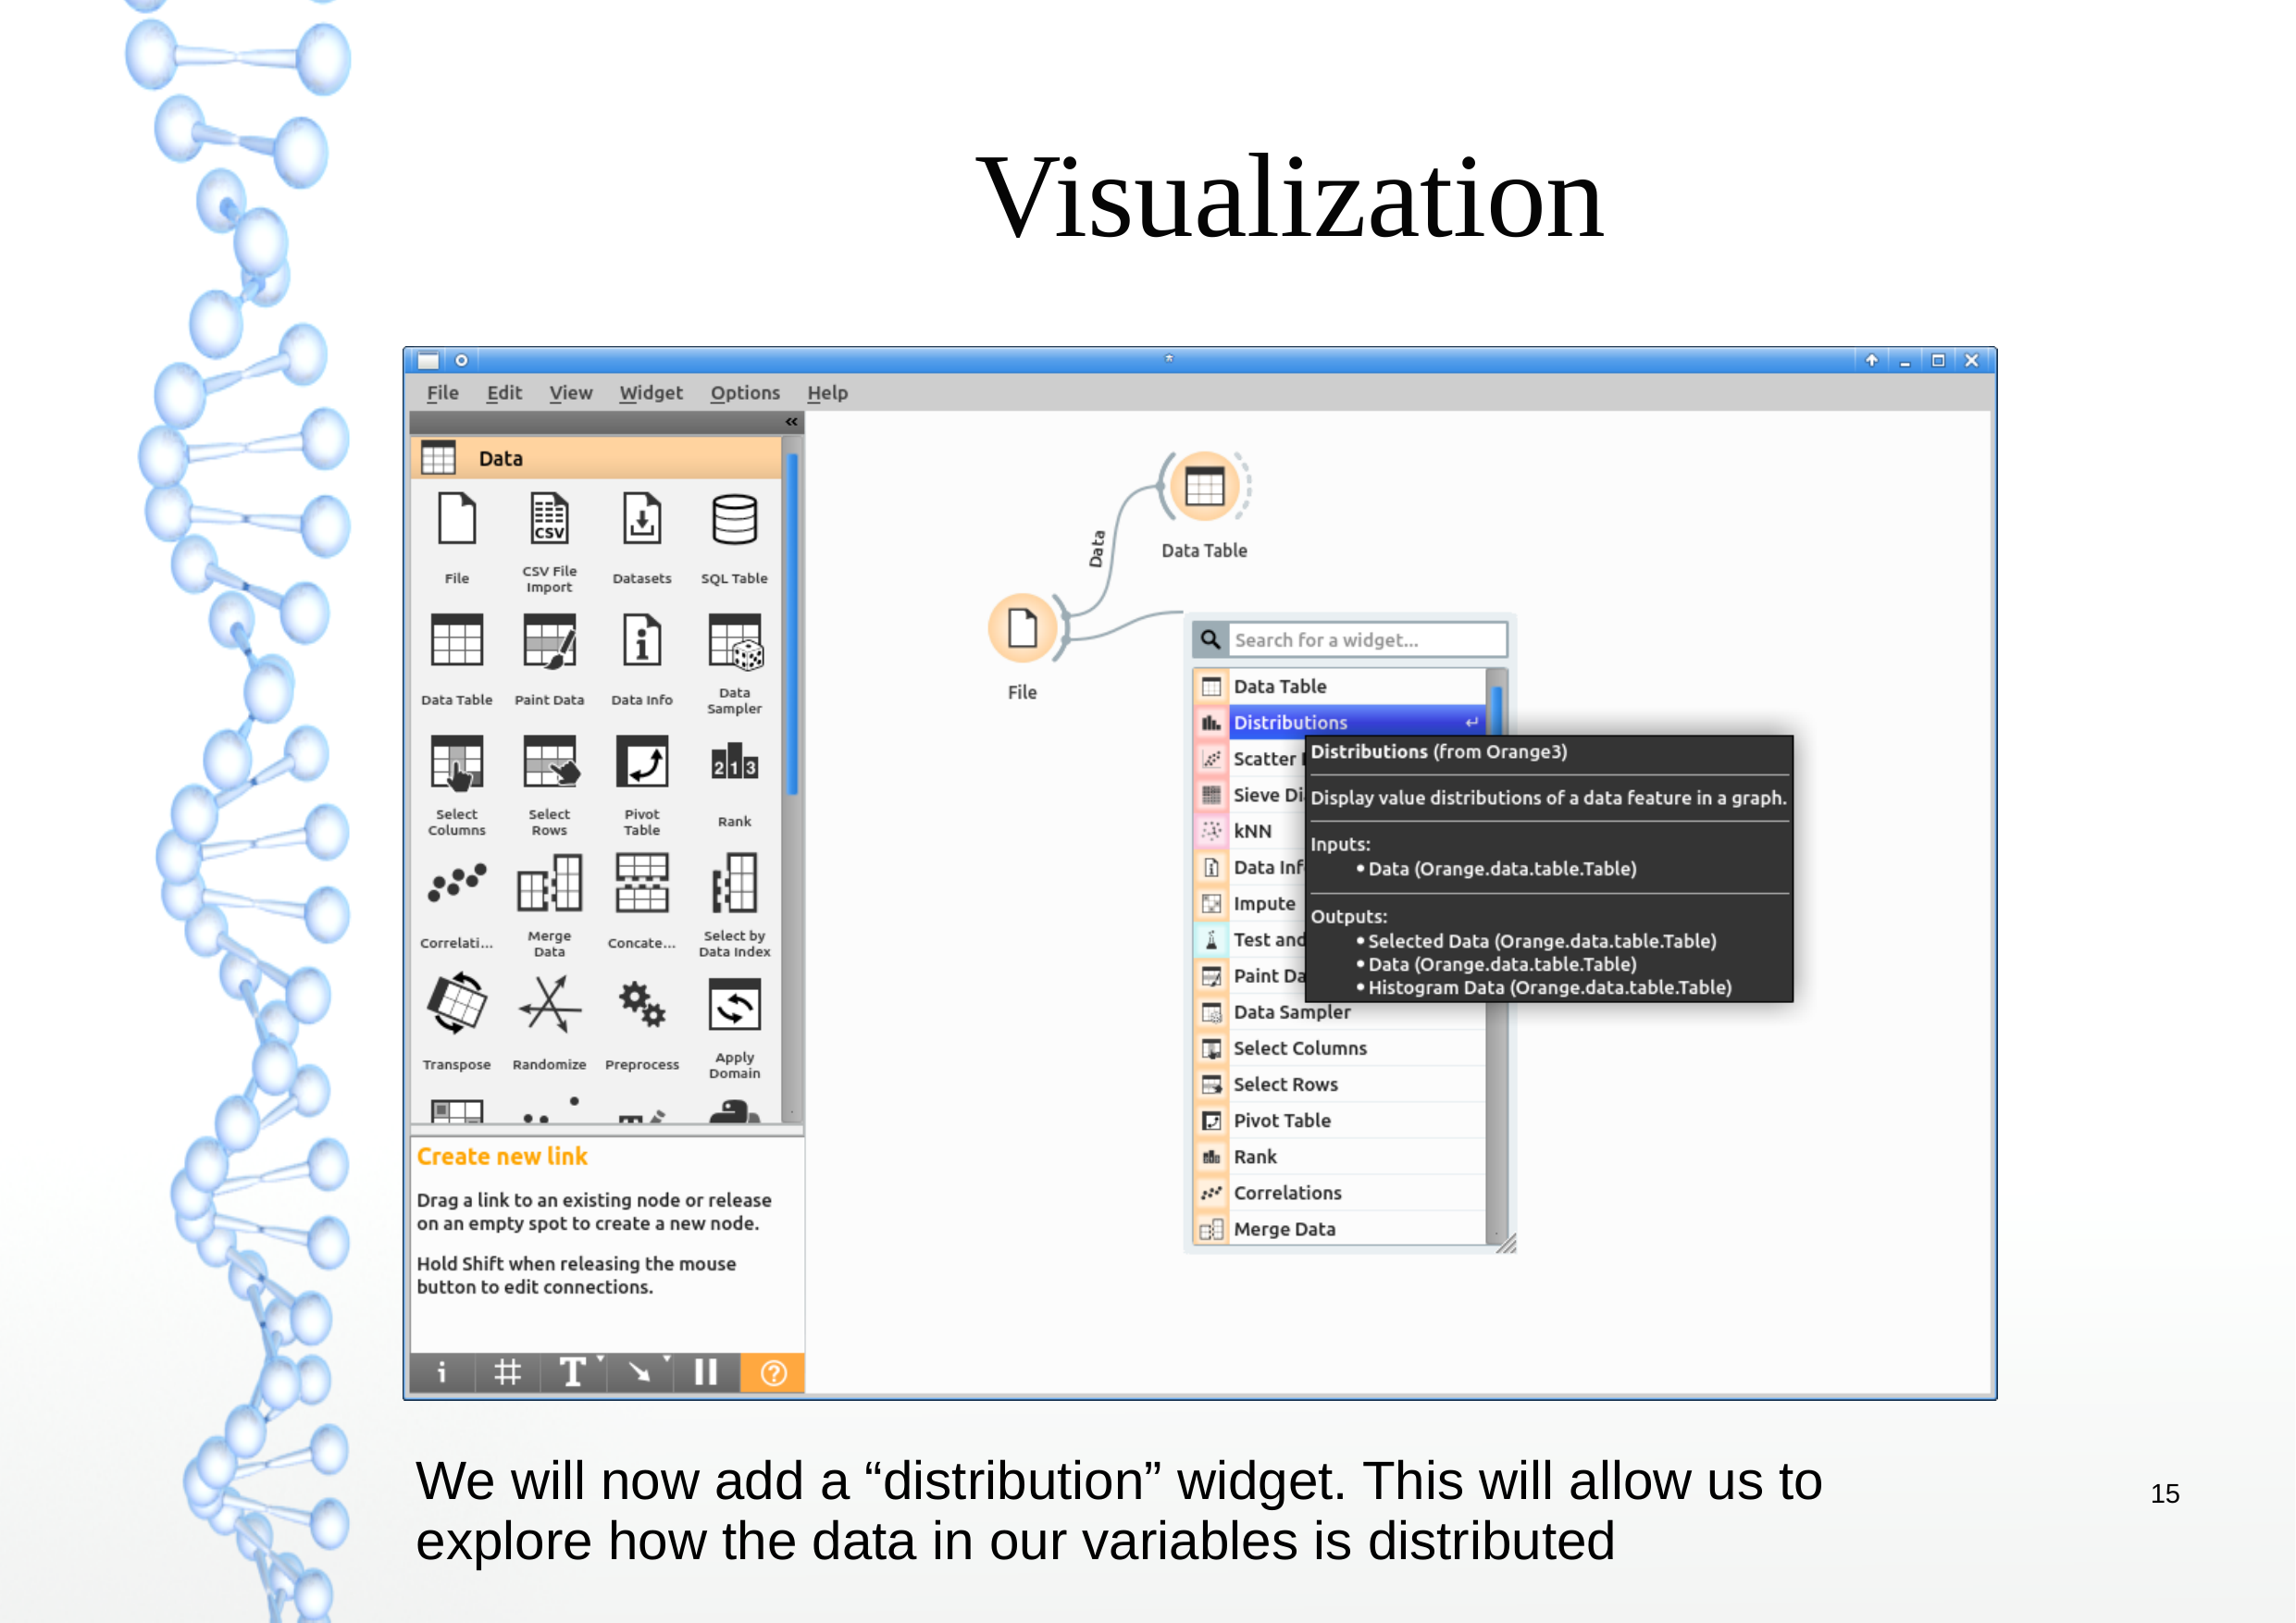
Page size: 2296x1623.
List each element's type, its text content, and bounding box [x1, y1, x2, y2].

title Visualization [368, 61, 2214, 330]
picture [0, 0, 2296, 1623]
text_box We will now add a “distribution” widget. This will allow us to explore how the data in our variables is distributed [403, 1443, 2000, 1597]
